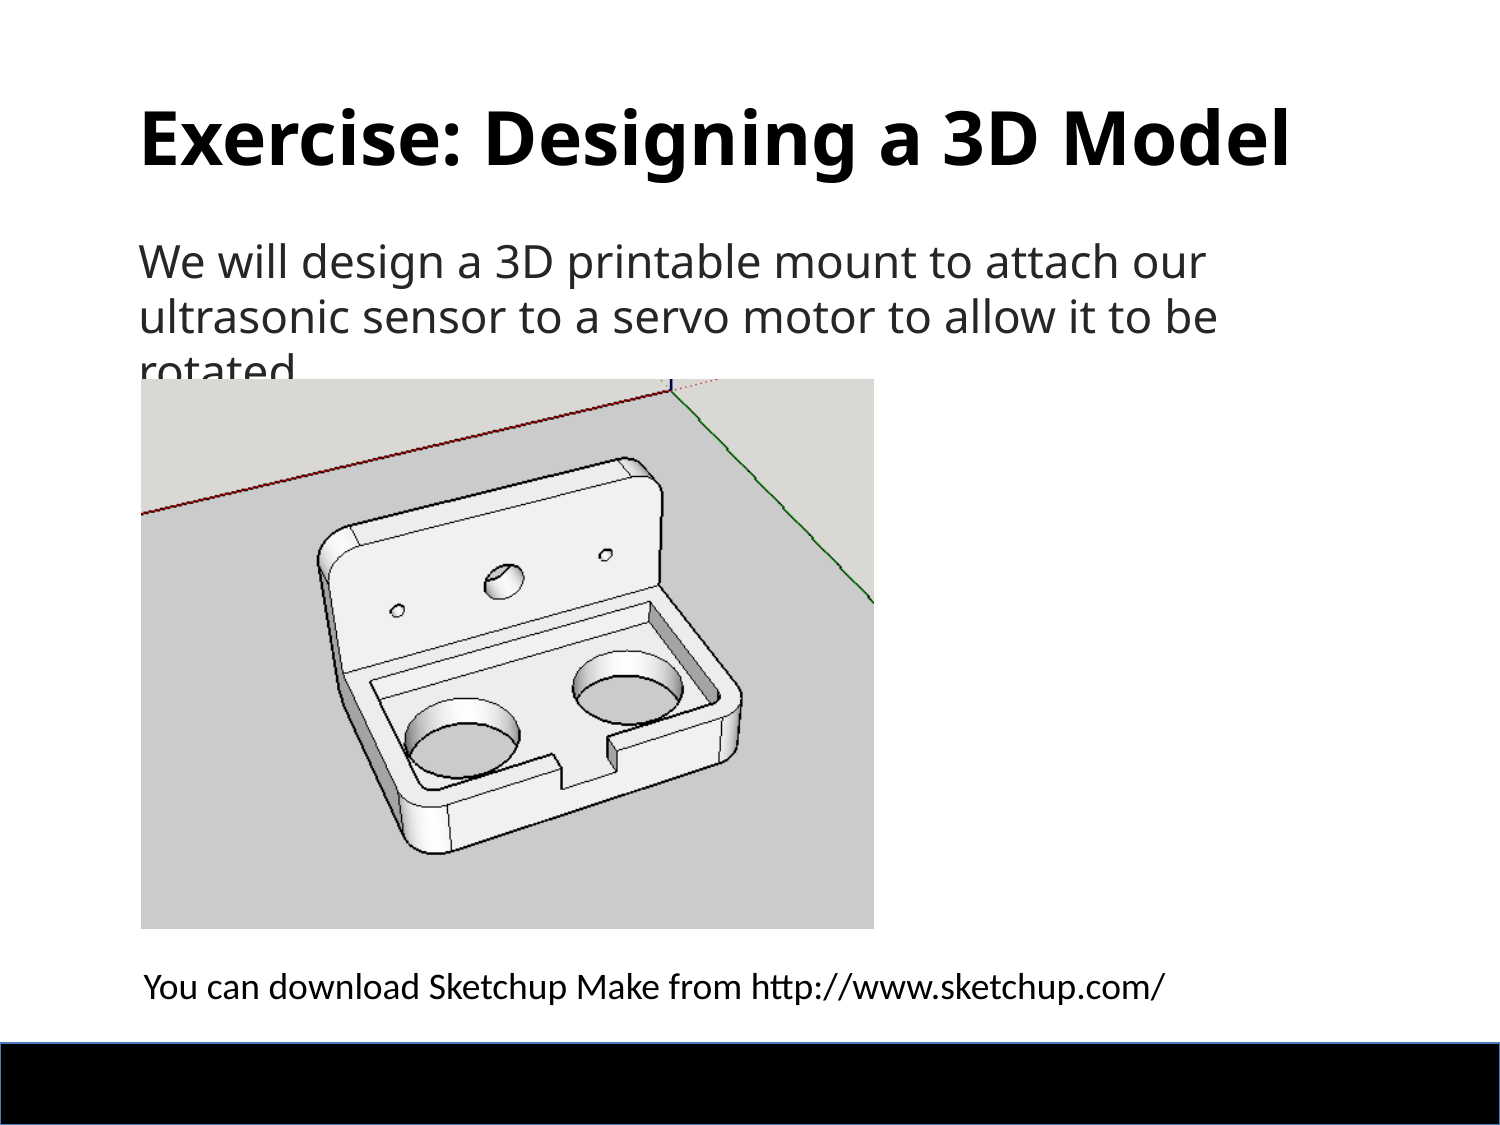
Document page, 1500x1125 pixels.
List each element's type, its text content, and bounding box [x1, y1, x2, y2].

text_box You can download Sketchup Make from http://www.sketchup.com/ [128, 954, 1182, 1015]
picture [141, 379, 874, 929]
list We will design a 3D printable mount to attach our ultrasonic sensor to a servo motor to allow it to be rotated [123, 225, 1383, 1005]
title Exercise: Designing a 3D Model [123, 82, 1383, 174]
